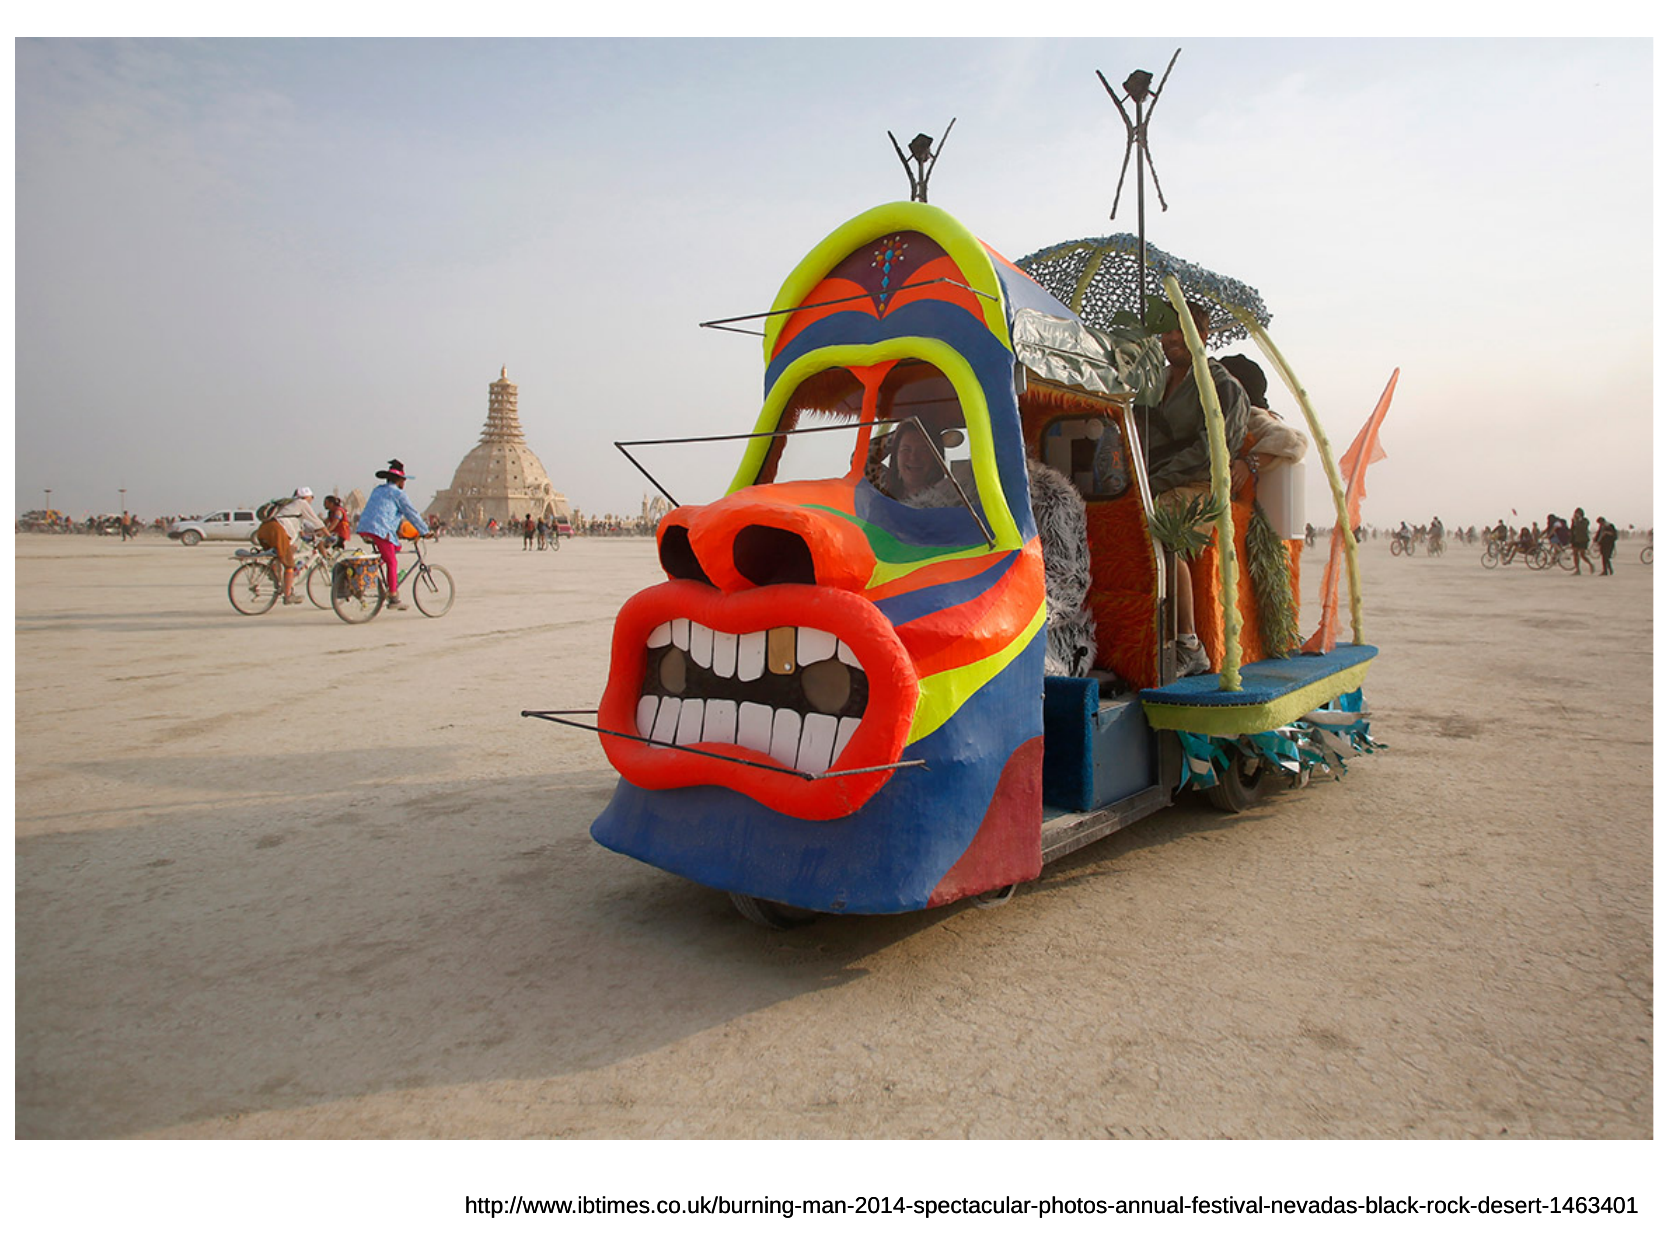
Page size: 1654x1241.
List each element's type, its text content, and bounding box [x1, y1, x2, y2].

picture [15, 37, 1654, 1141]
text_box http://www.ibtimes.co.uk/burning-man-2014-spectacular-photos-annual-festival-nevadas-black-rock-desert-1463401 [450, 1185, 1654, 1241]
